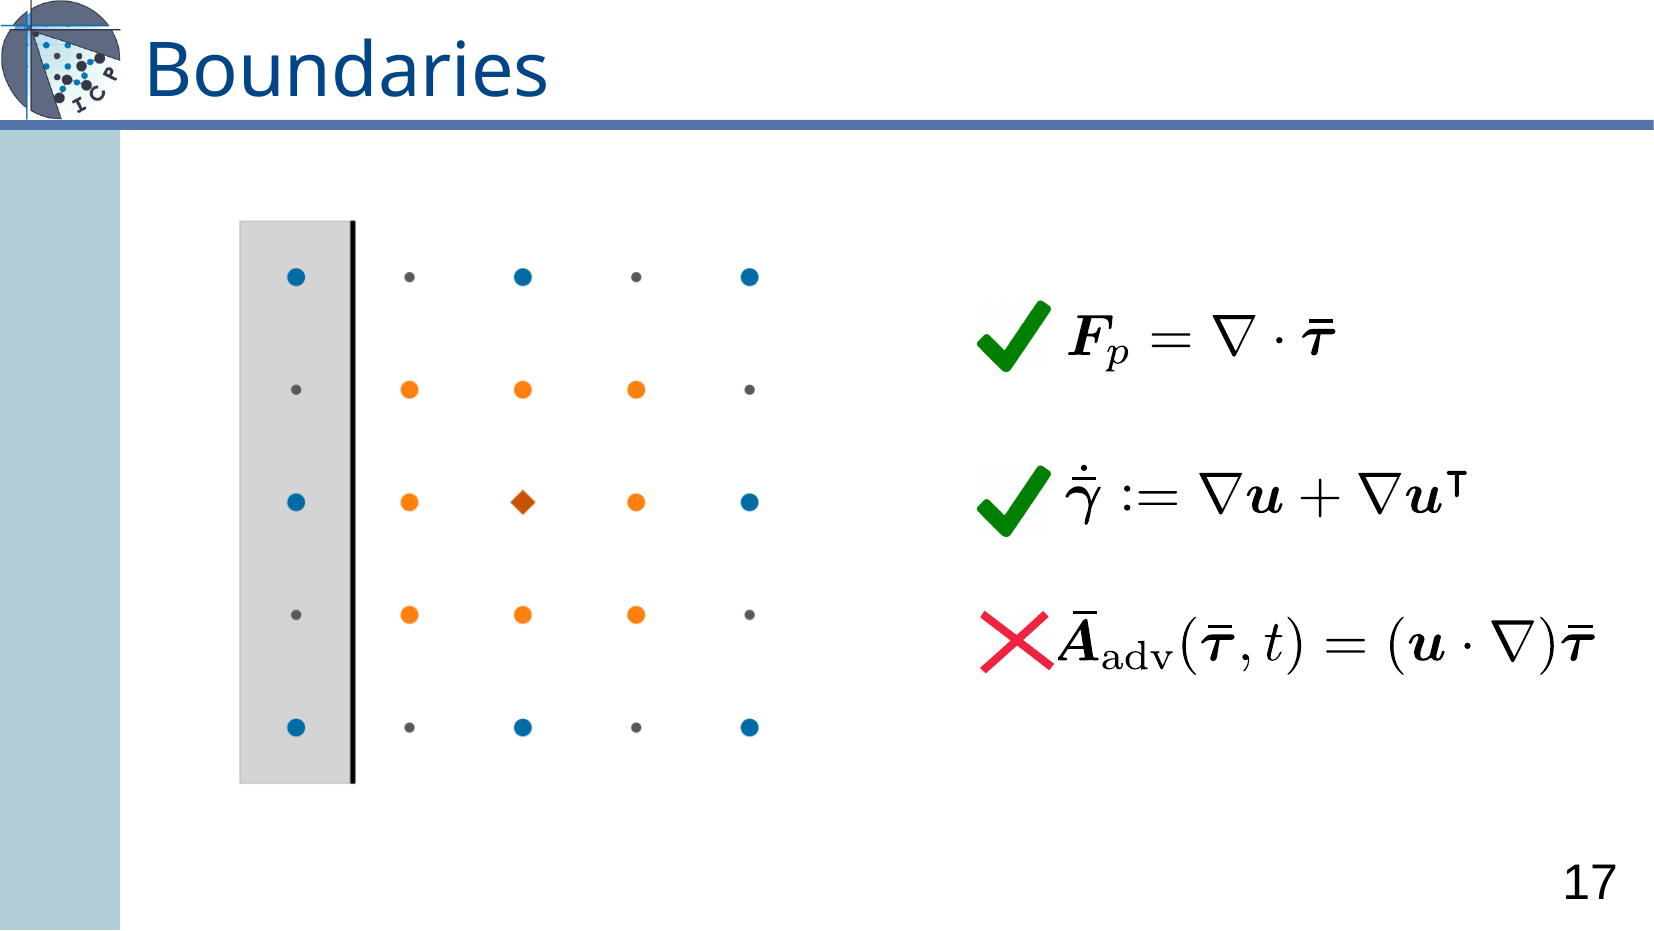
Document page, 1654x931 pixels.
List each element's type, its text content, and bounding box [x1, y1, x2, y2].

picture [0, 0, 121, 120]
picture [977, 464, 1051, 538]
picture [975, 608, 1058, 675]
picture [171, 202, 825, 843]
text_box [1058, 611, 1598, 675]
text_box [1065, 314, 1339, 372]
title Boundaries [135, 0, 1636, 121]
picture [977, 299, 1051, 373]
text_box [1064, 464, 1471, 525]
